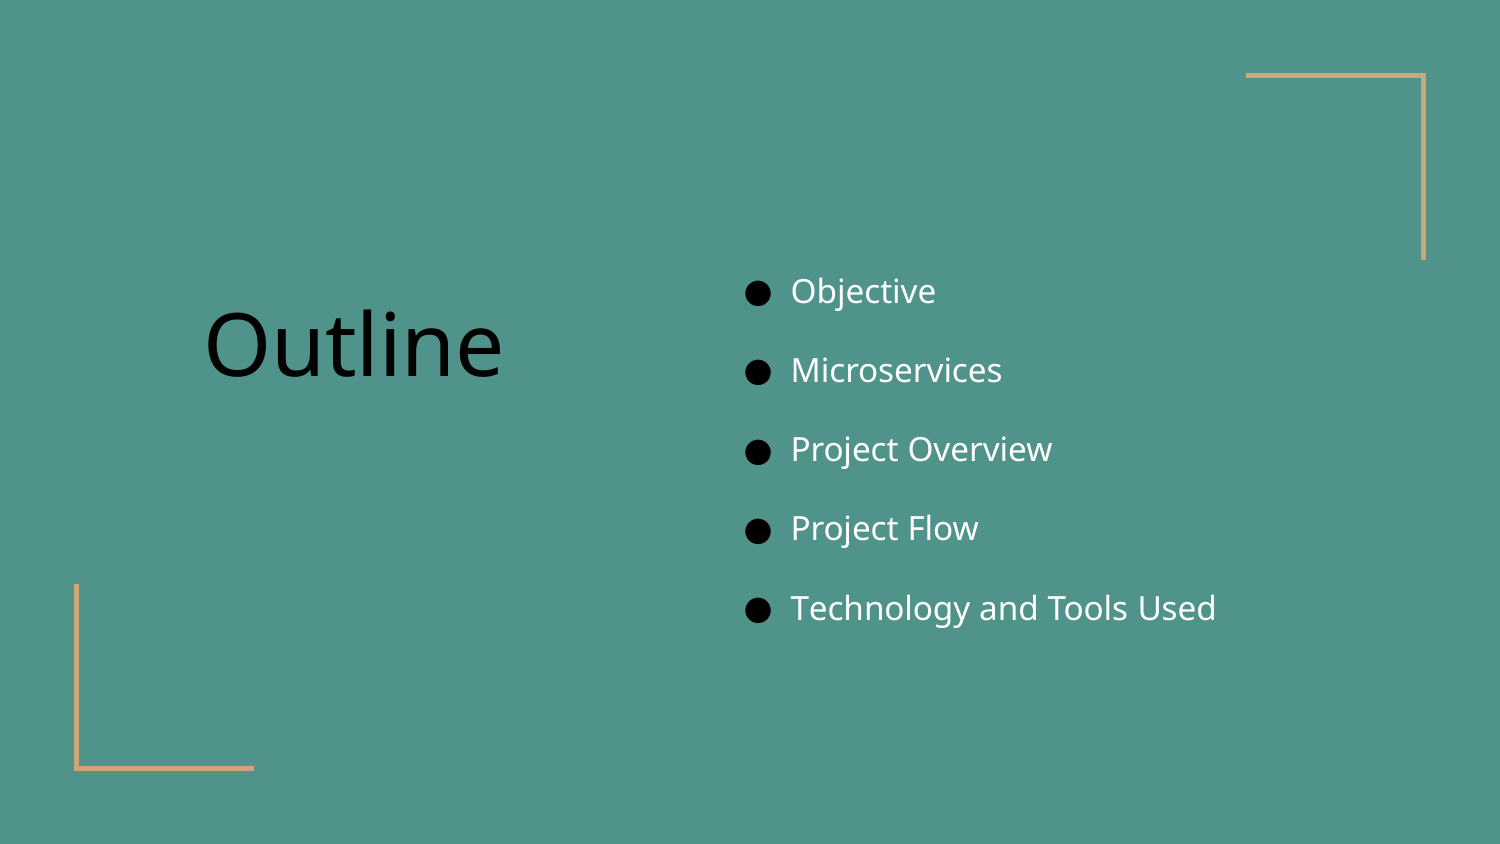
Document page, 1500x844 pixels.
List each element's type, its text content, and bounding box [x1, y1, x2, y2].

text_box Outline [119, 216, 589, 466]
text_box Objective Microservices Project Overview Project Flow Technology and Tools Used [728, 135, 1399, 670]
